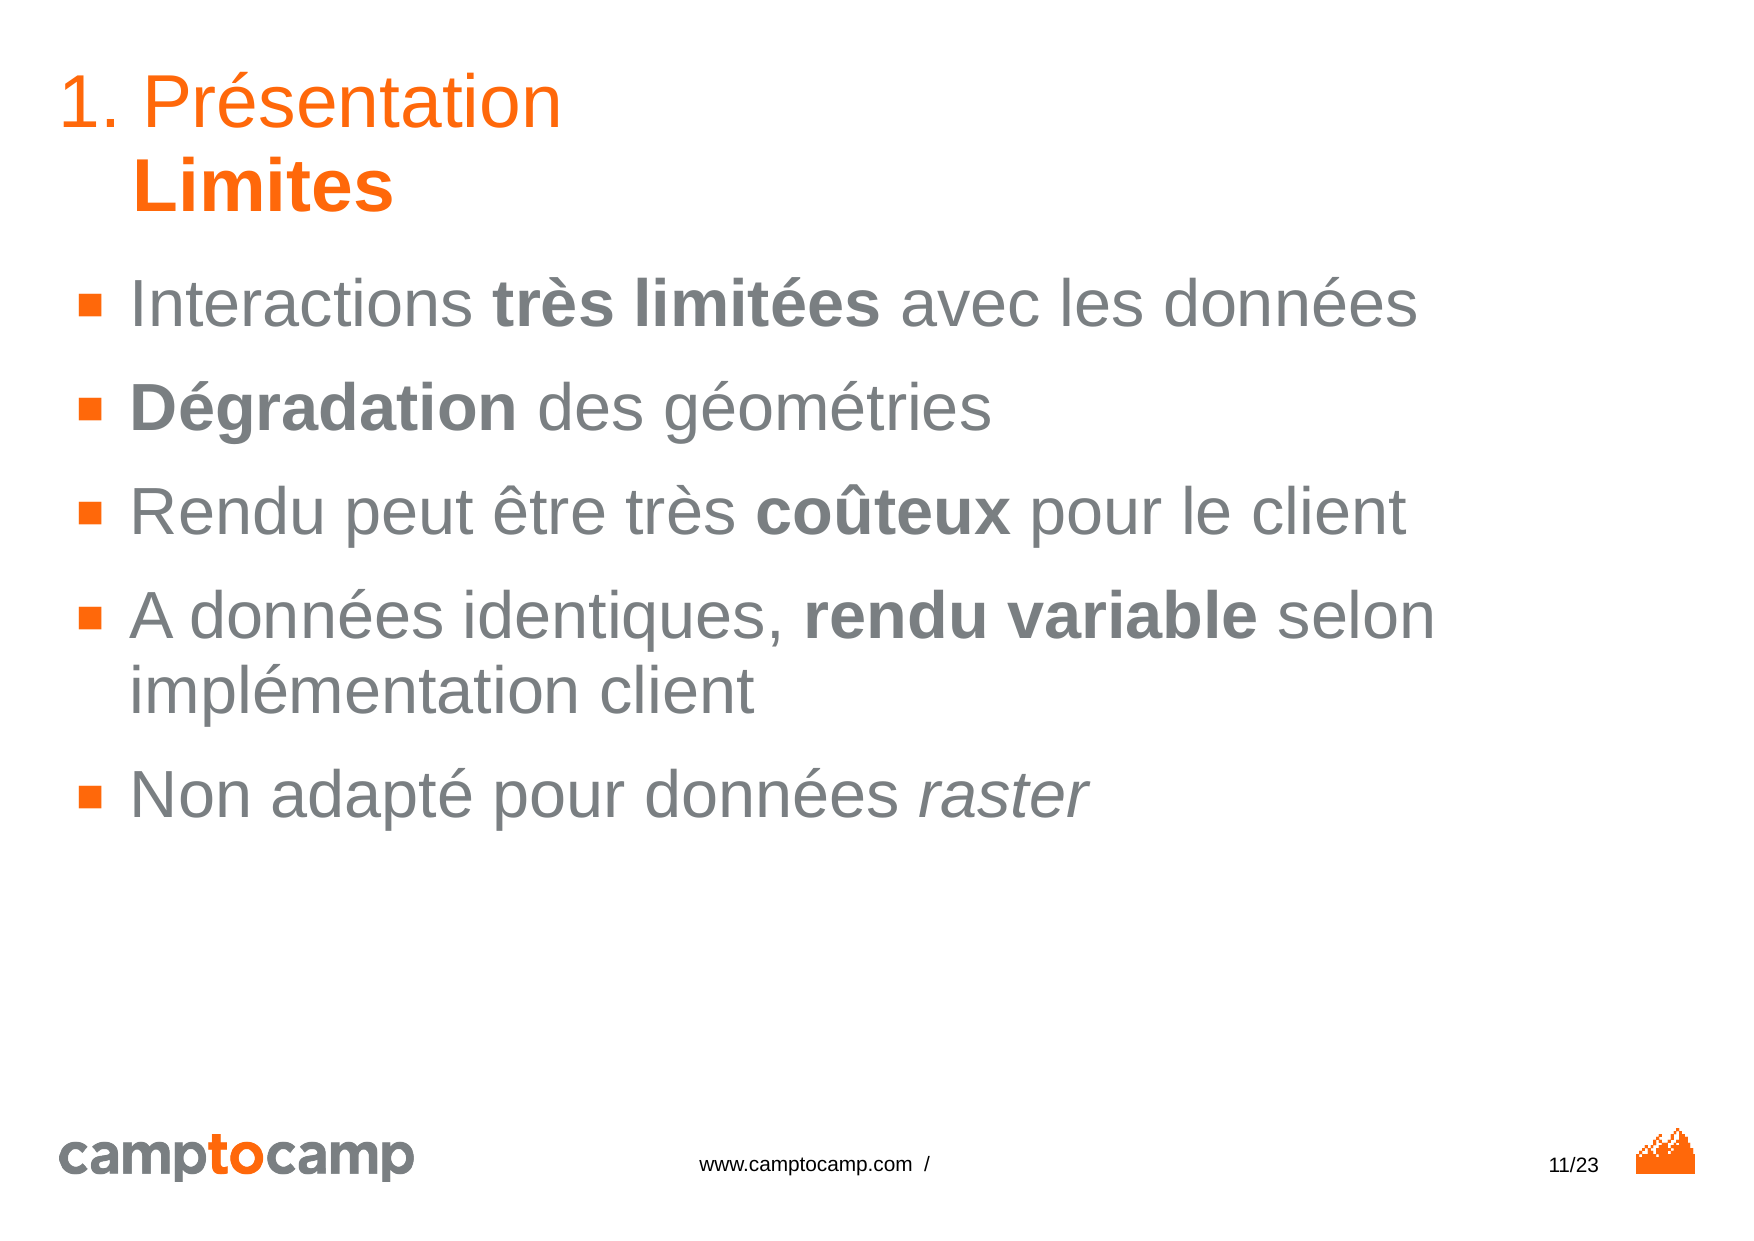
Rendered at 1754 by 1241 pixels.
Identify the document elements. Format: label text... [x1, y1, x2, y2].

title 1. Présentation Limites [59, 59, 1695, 247]
list Interactions très limitées avec les données Dégradation des géométries Rendu peut être très coûteux pour le client A données identiques, rendu variable selon implémentation client Non adapté pour données raster [59, 265, 1696, 1123]
picture [1636, 1128, 1695, 1174]
picture [59, 1134, 414, 1182]
